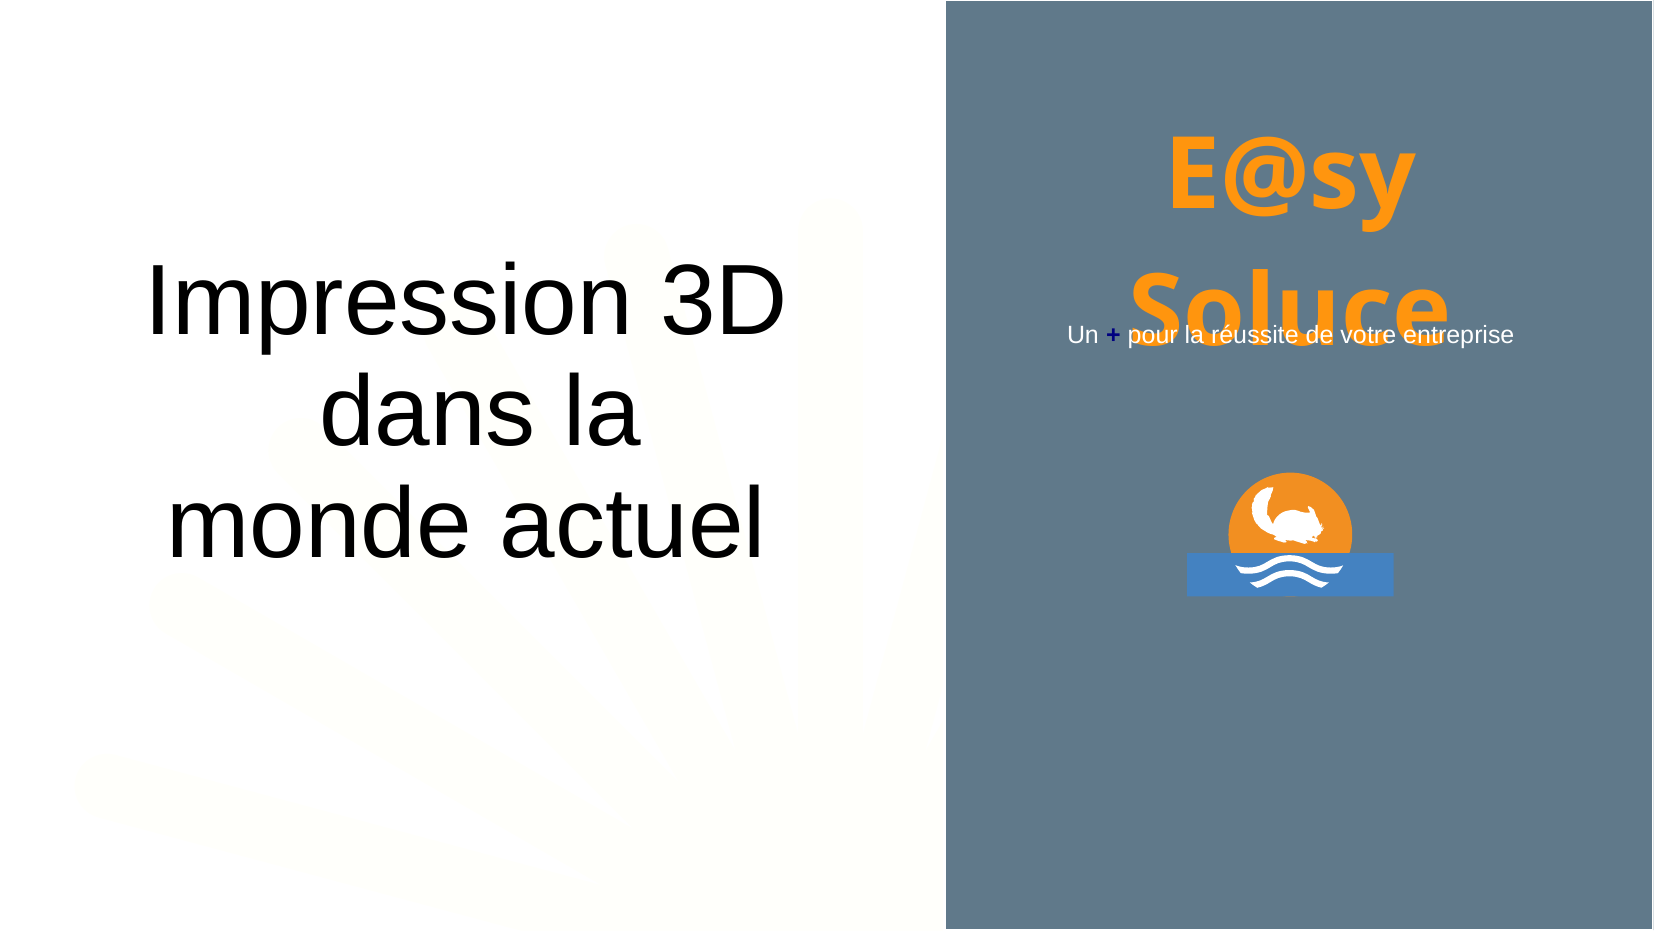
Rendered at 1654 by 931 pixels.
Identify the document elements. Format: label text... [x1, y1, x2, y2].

picture [1187, 472, 1394, 597]
text_box [944, 0, 1654, 931]
title E@sy Soluce [995, 164, 1586, 313]
text_box Impression 3D dans la monde actuel [129, 236, 810, 591]
text_box Un + pour la réussite de votre entreprise [1052, 312, 1529, 356]
